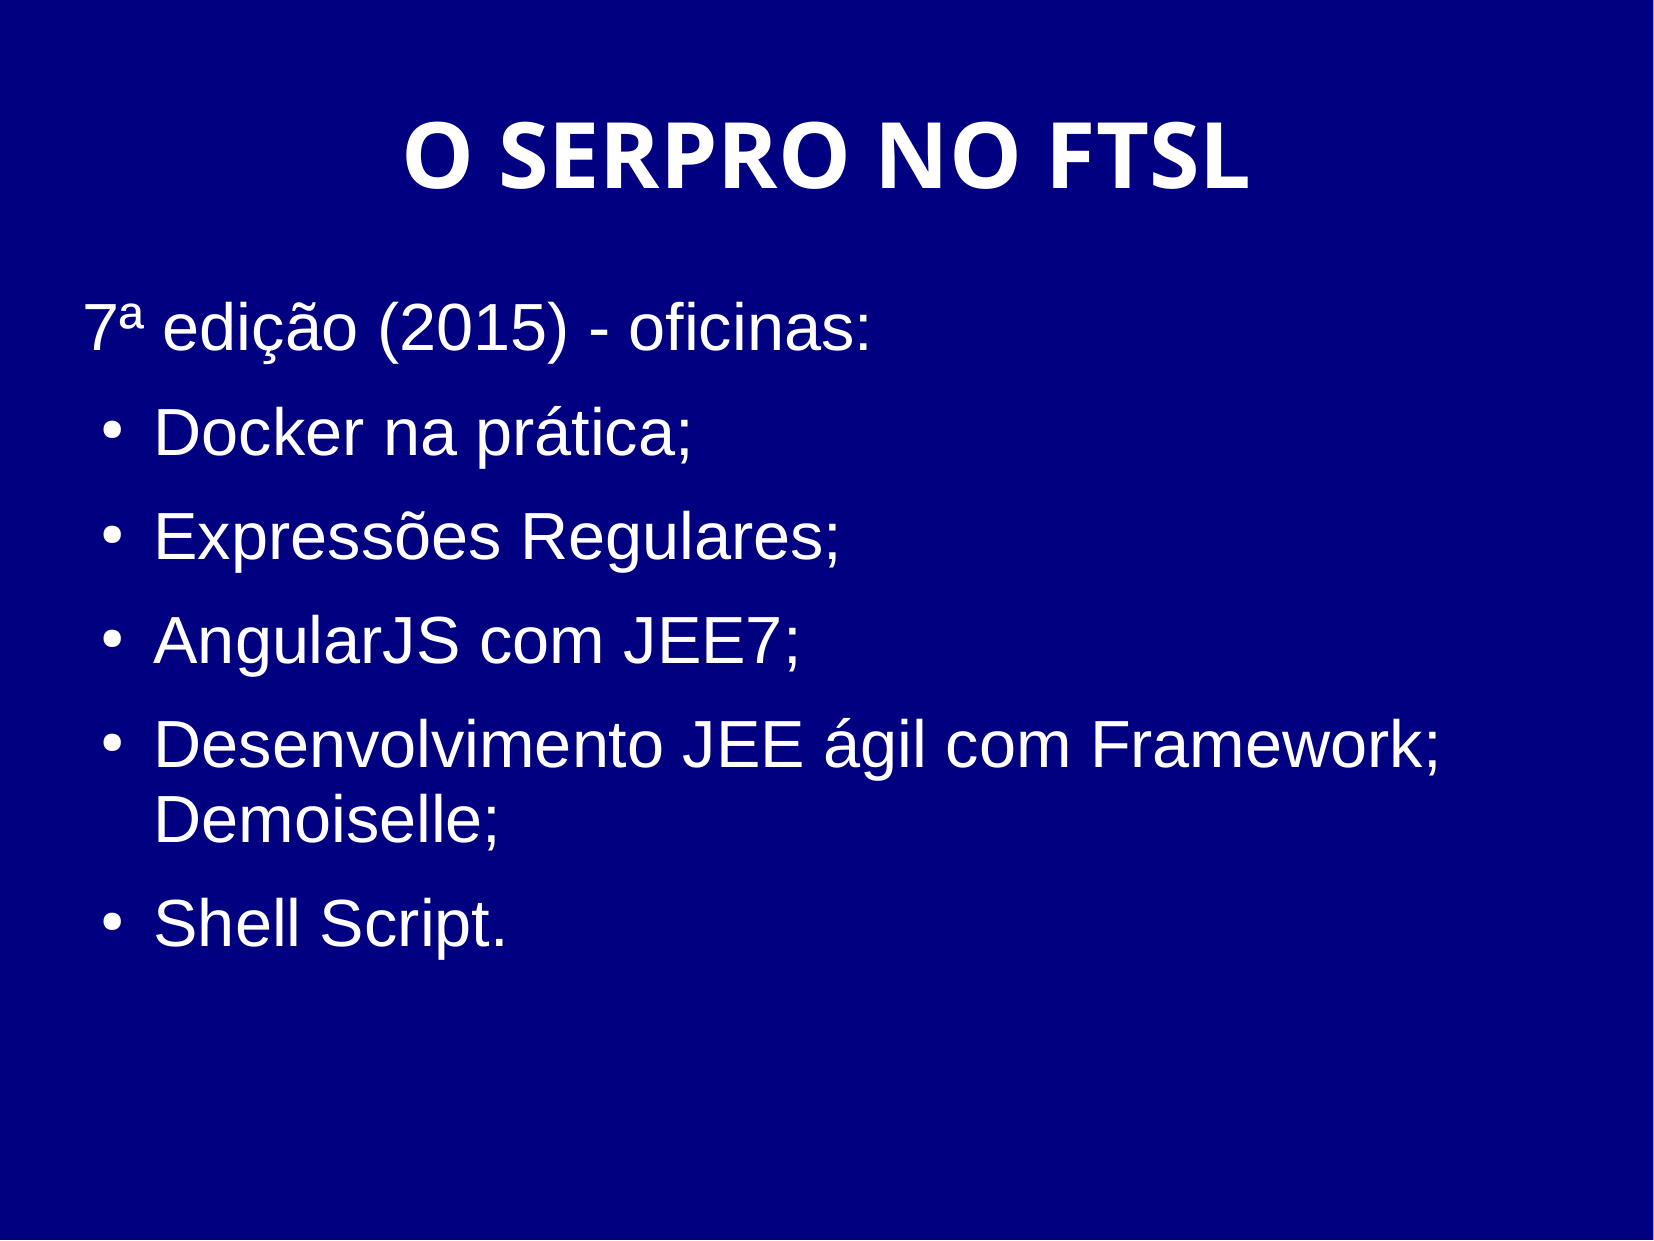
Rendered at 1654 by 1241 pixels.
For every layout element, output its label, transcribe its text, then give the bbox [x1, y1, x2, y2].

title O SERPRO NO FTSL [82, 49, 1571, 257]
list 7ª edição (2015) - oficinas: Docker na prática; Expressões Regulares; AngularJS com JEE7; Desenvolvimento JEE ágil com Framework; Demoiselle; Shell Script. [82, 290, 1571, 1010]
